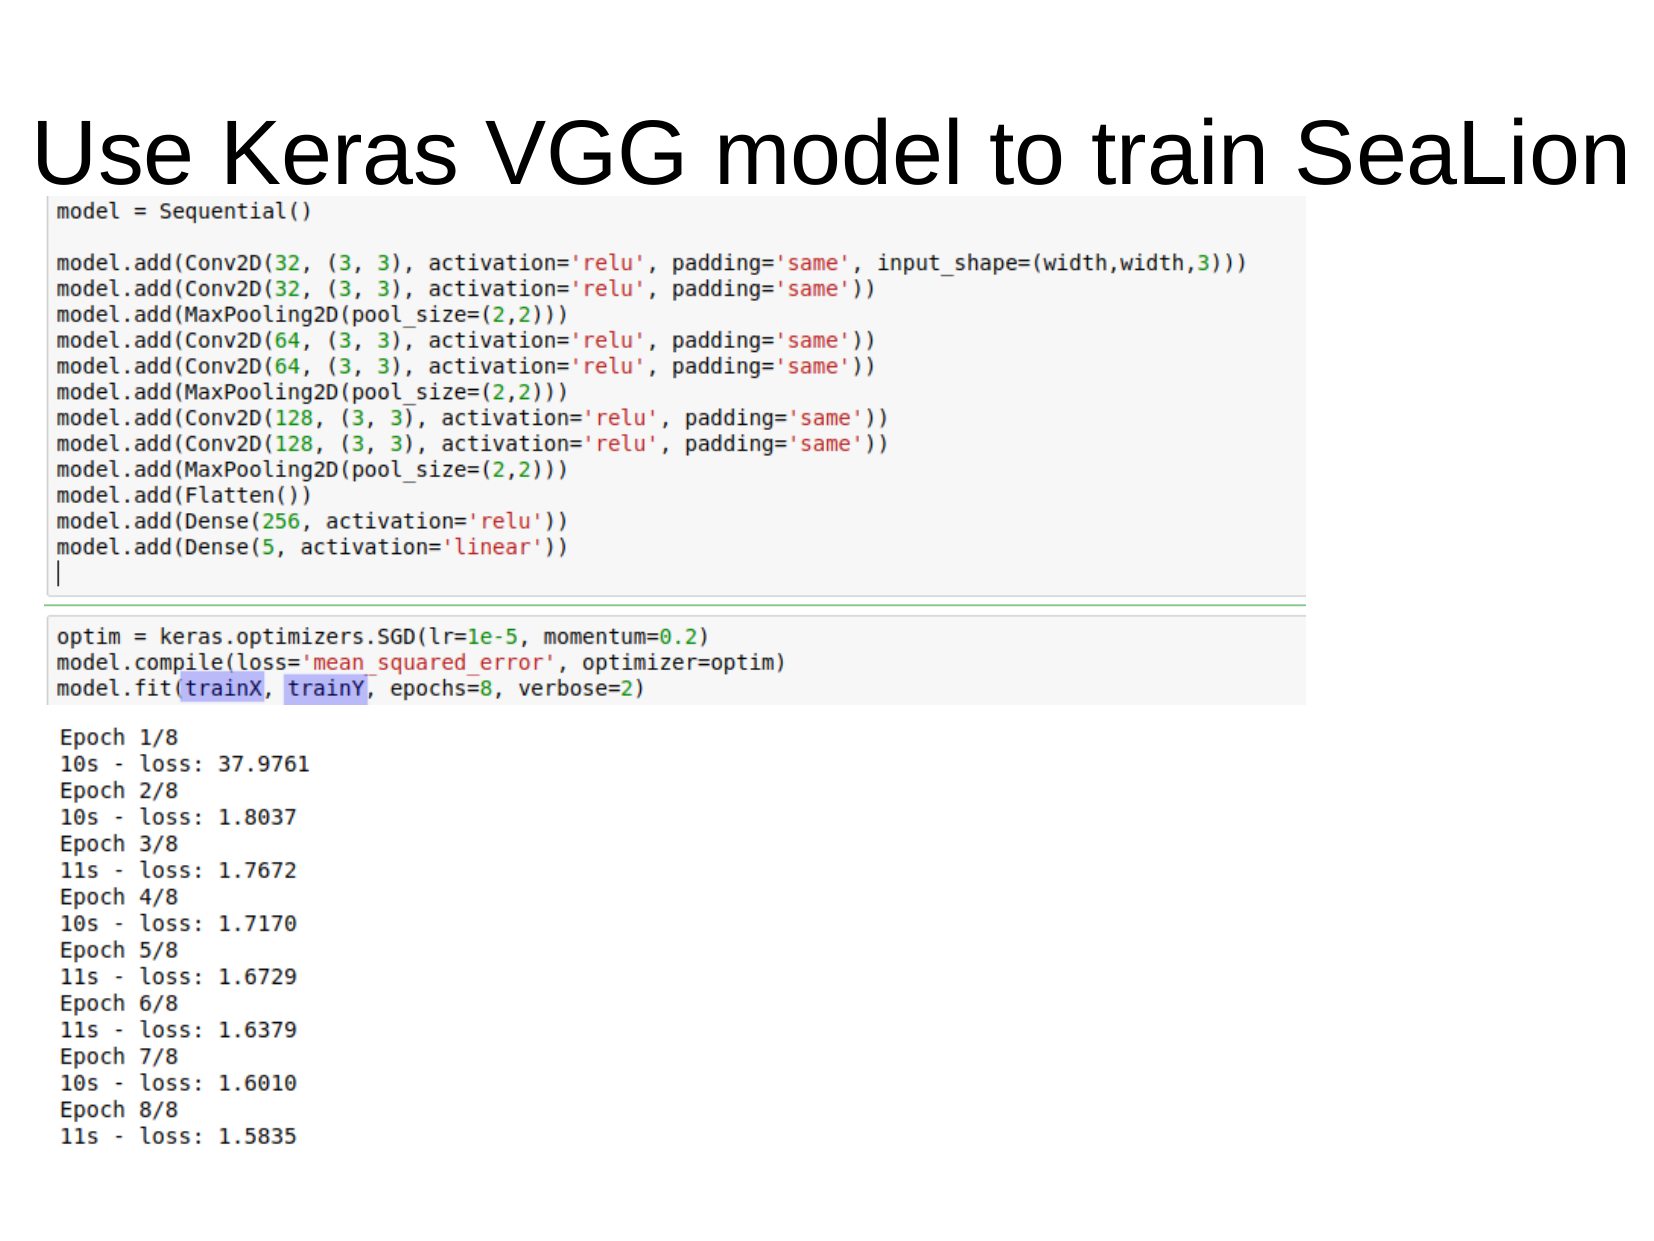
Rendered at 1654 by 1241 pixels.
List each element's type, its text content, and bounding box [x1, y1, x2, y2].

title Use Keras VGG model to train SeaLion [30, 49, 1636, 257]
picture [44, 196, 1306, 706]
picture [45, 717, 317, 1156]
